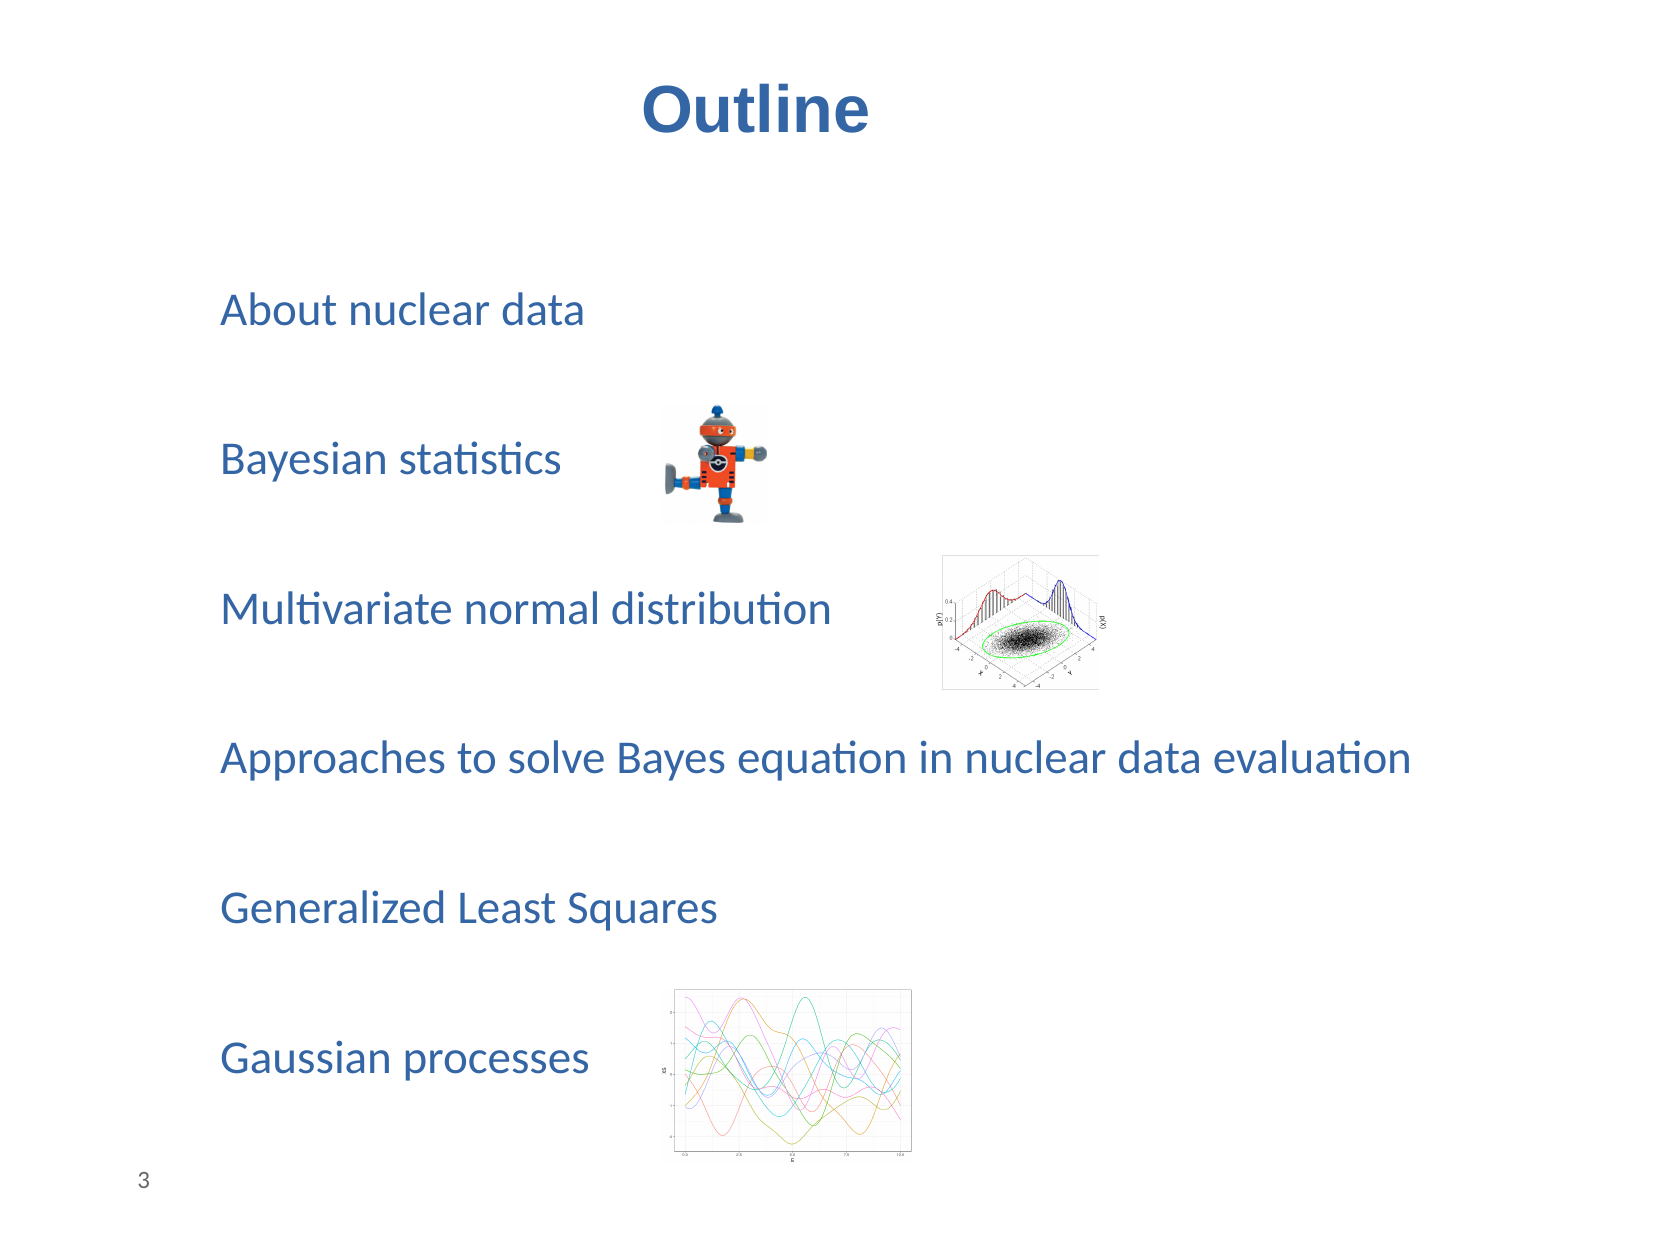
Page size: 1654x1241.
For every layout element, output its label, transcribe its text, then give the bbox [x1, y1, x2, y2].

picture [931, 555, 1111, 691]
picture [660, 404, 770, 526]
title Outline [147, 5, 1365, 213]
list About nuclear data Bayesian statistics Multivariate normal distribution Approaches to solve Bayes equation in nuclear data evaluation Generalized Least Squares Gaussian processes [153, 290, 1571, 1087]
picture [661, 988, 912, 1163]
